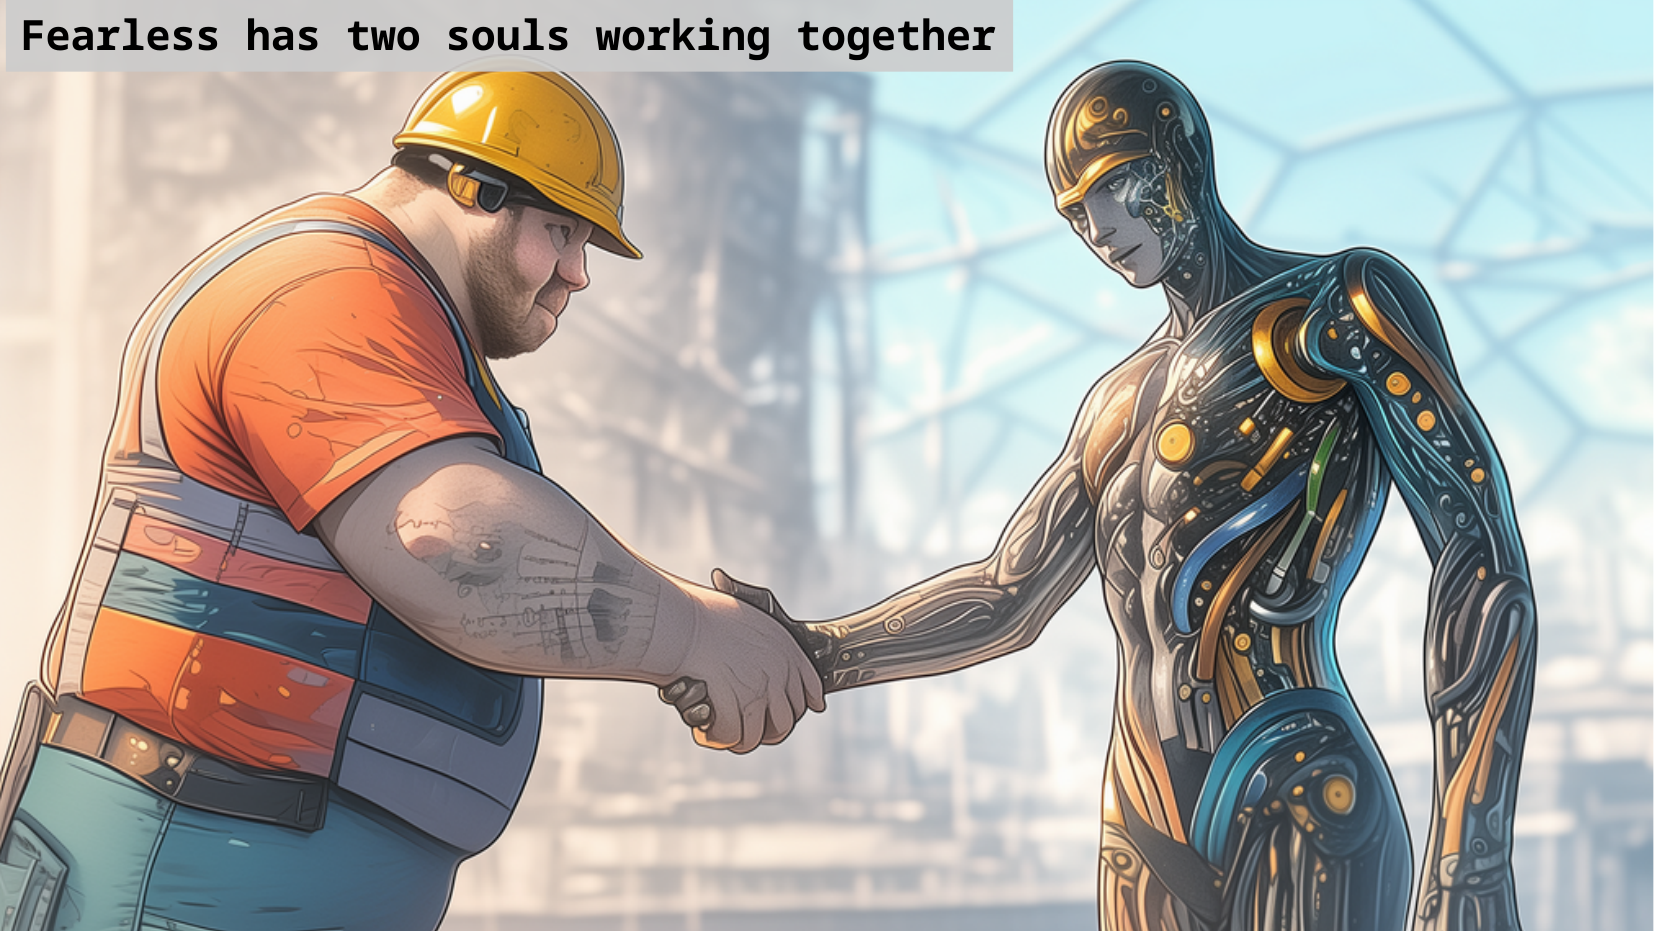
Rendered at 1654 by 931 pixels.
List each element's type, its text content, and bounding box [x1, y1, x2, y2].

text_box Fearless has two souls working together [5, 0, 1014, 72]
picture [0, 0, 1654, 931]
